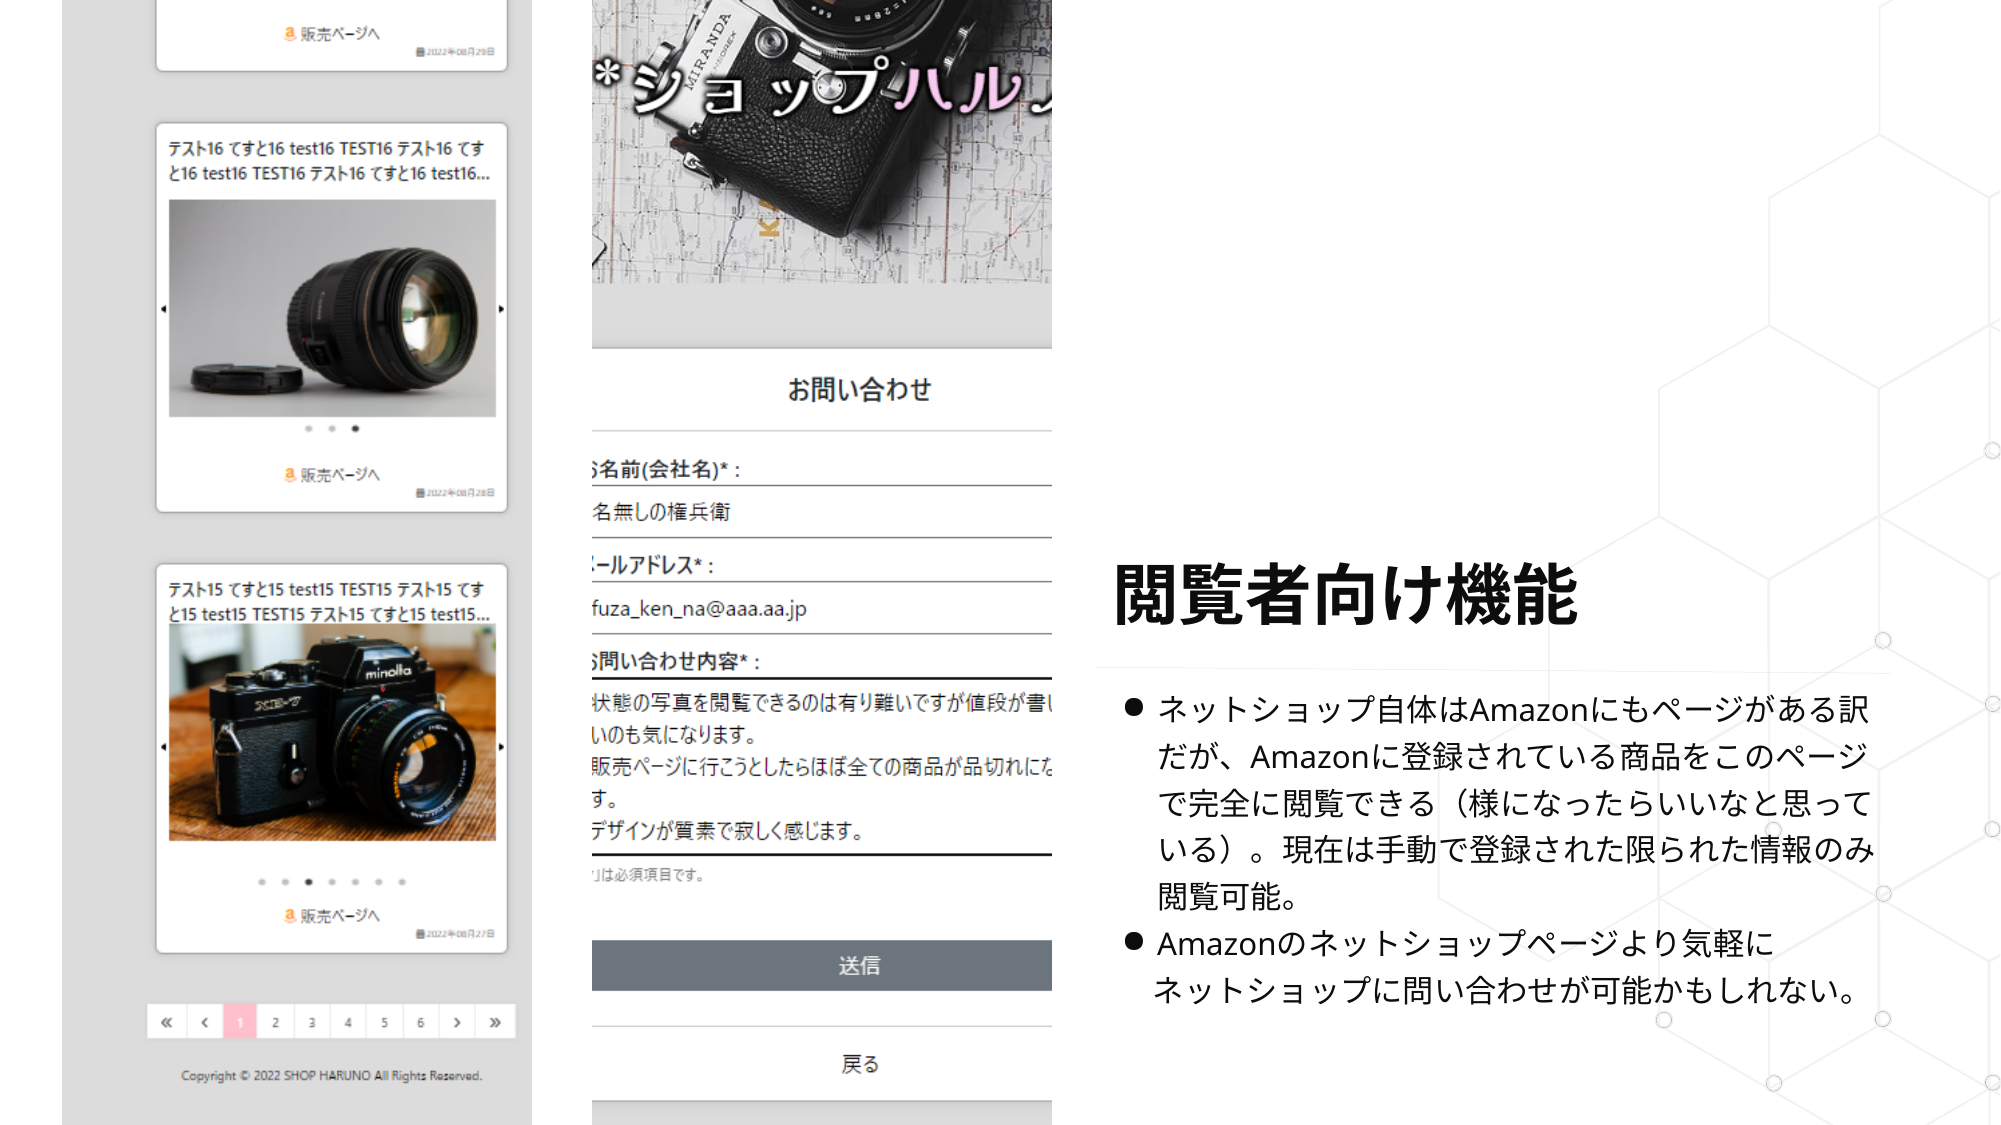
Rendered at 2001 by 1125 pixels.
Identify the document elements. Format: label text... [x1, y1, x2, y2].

text_box ネットショップ自体はAmazonにもページがある訳だが、Amazonに登録されている商品をこのページで完全に閲覧できる（様になったらいいなと思っている）。現在は手動で登録された限られた情報のみ閲覧可能。 Amazonのネットショップページより気軽に ネットショップに問い合わせが可能かもしれない。 [1106, 673, 1914, 1017]
picture [592, 0, 1052, 1125]
picture [62, 0, 532, 1125]
text_box 閲覧者向け機能 [1097, 554, 1737, 647]
